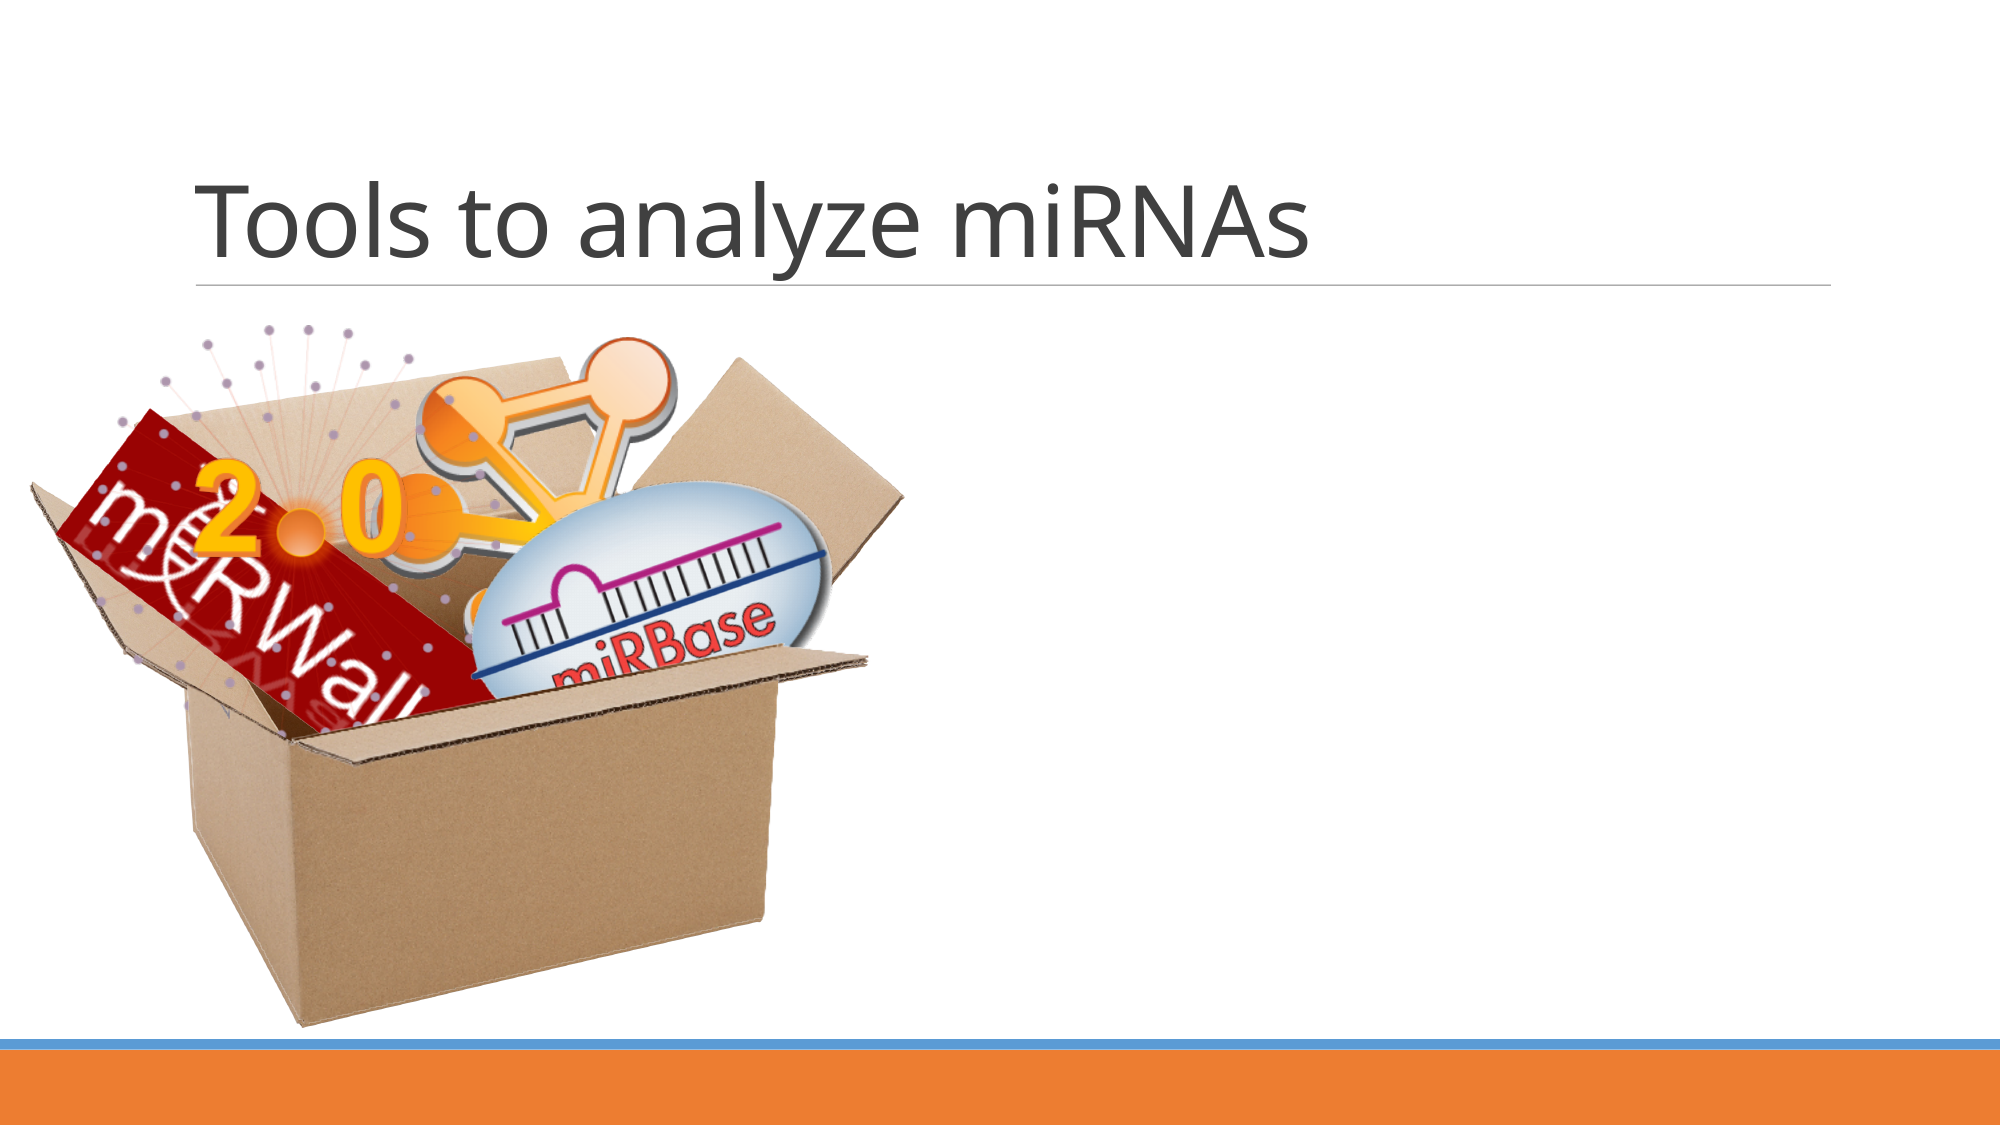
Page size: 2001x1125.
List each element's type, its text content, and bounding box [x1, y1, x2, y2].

picture [29, 324, 905, 1028]
title Tools to analyze miRNAs [180, 47, 1830, 285]
text_box [32, 477, 882, 1024]
